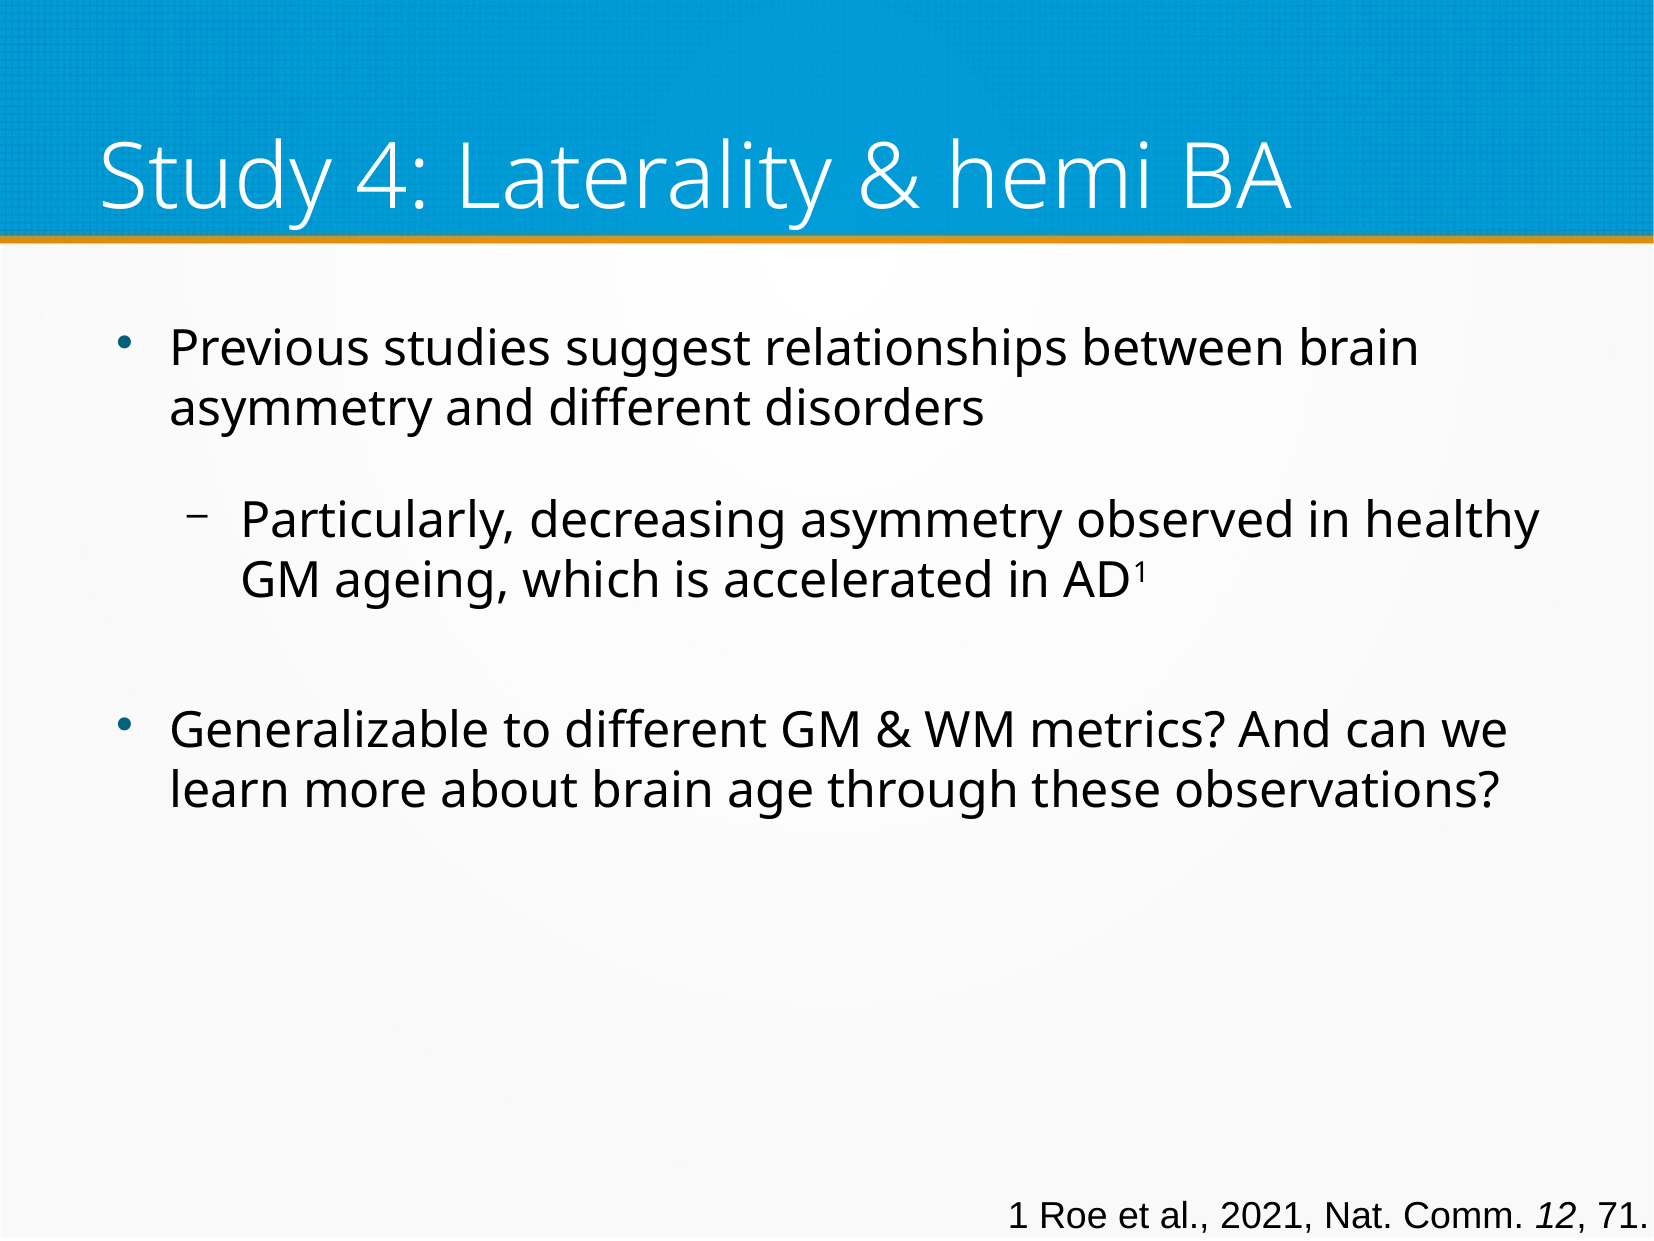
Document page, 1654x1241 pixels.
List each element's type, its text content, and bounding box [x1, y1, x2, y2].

title Study 4: Laterality & hemi BA [98, 19, 1654, 227]
picture [0, 233, 1654, 1241]
list Previous studies suggest relationships between brain asymmetry and different disorders Particularly, decreasing asymmetry observed in healthy GM ageing, which is accelerated in AD1 Generalizable to different GM & WM metrics? And can we learn more about brain age through these observations? [98, 315, 1625, 1241]
text_box 1 Roe et al., 2021, Nat. Comm. 12, 71. [993, 1183, 1654, 1240]
